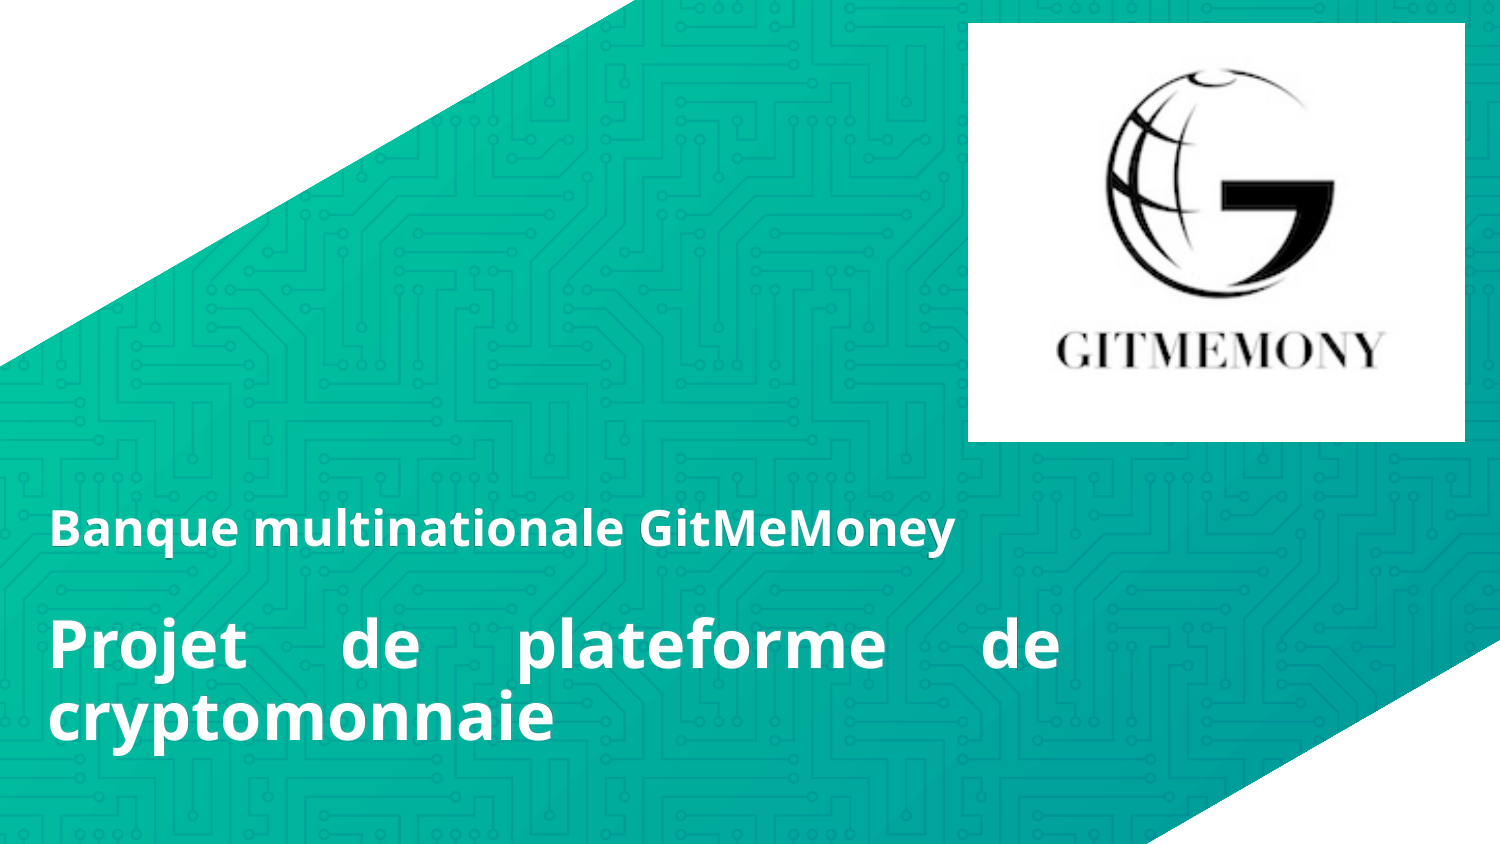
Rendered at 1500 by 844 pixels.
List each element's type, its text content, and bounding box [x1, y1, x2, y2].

title Projet de plateforme de cryptomonnaie [47, 496, 1063, 755]
picture [968, 23, 1465, 442]
title Banque multinationale GitMeMoney [48, 377, 1347, 557]
